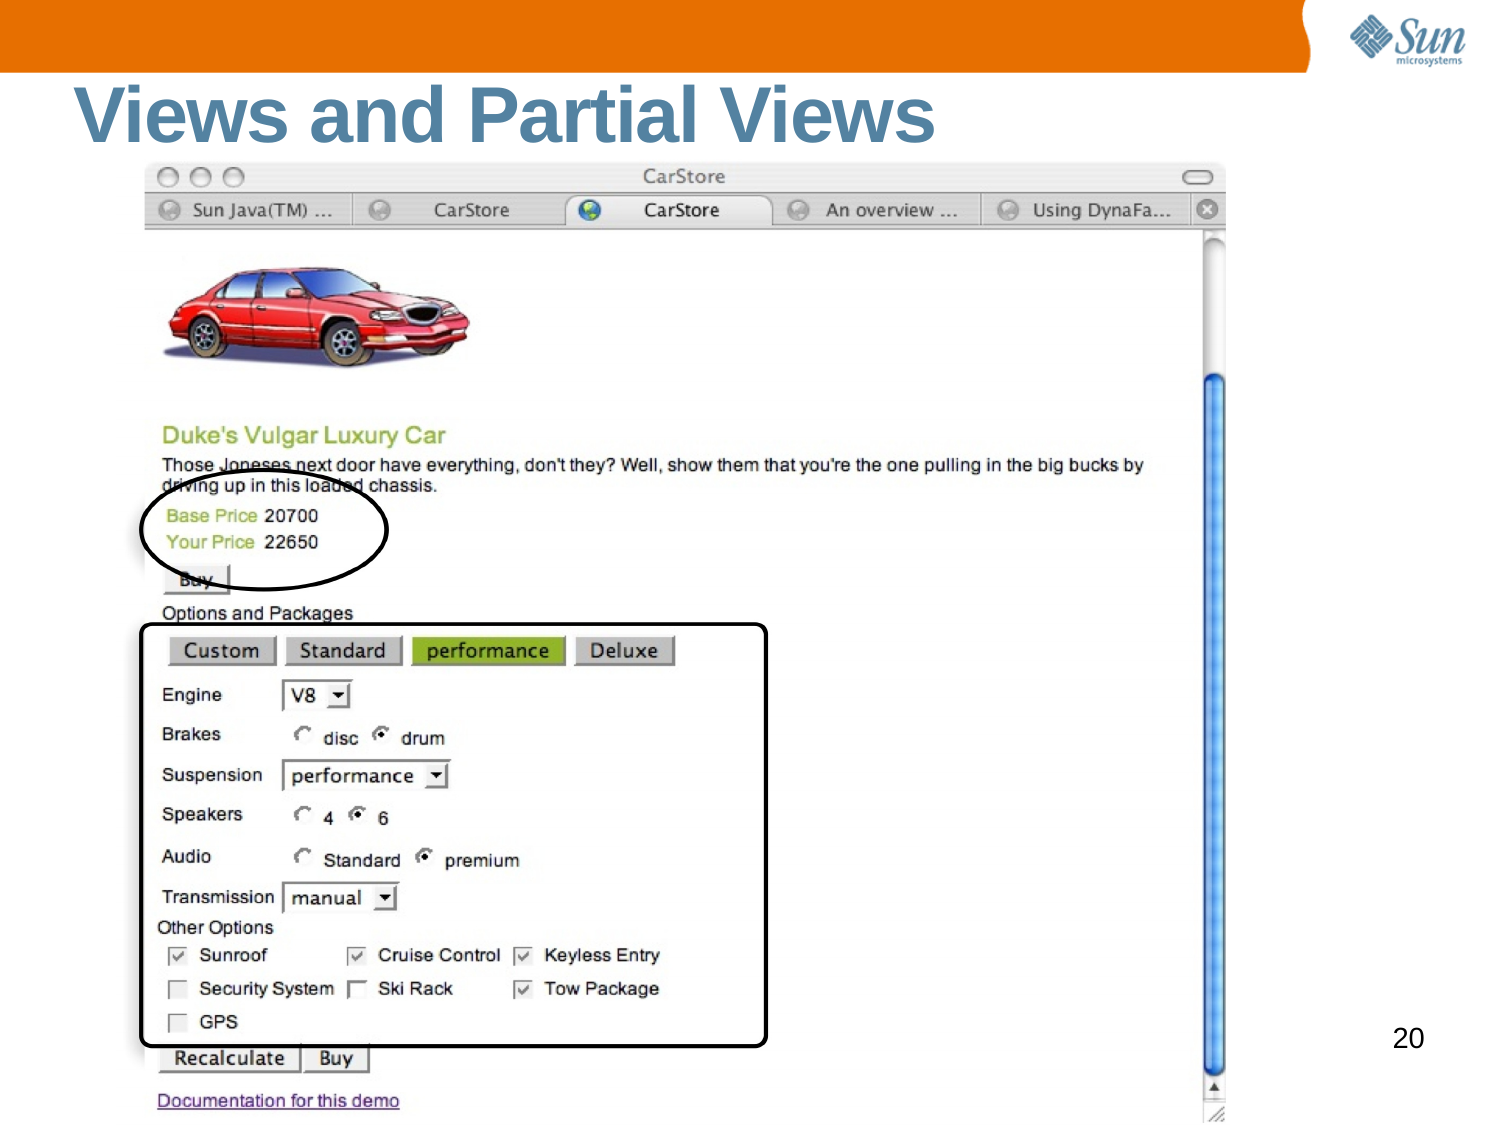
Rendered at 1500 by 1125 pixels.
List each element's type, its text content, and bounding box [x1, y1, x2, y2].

picture [0, 0, 1500, 75]
title Views and Partial Views [73, 79, 1436, 184]
picture [116, 159, 1230, 1125]
